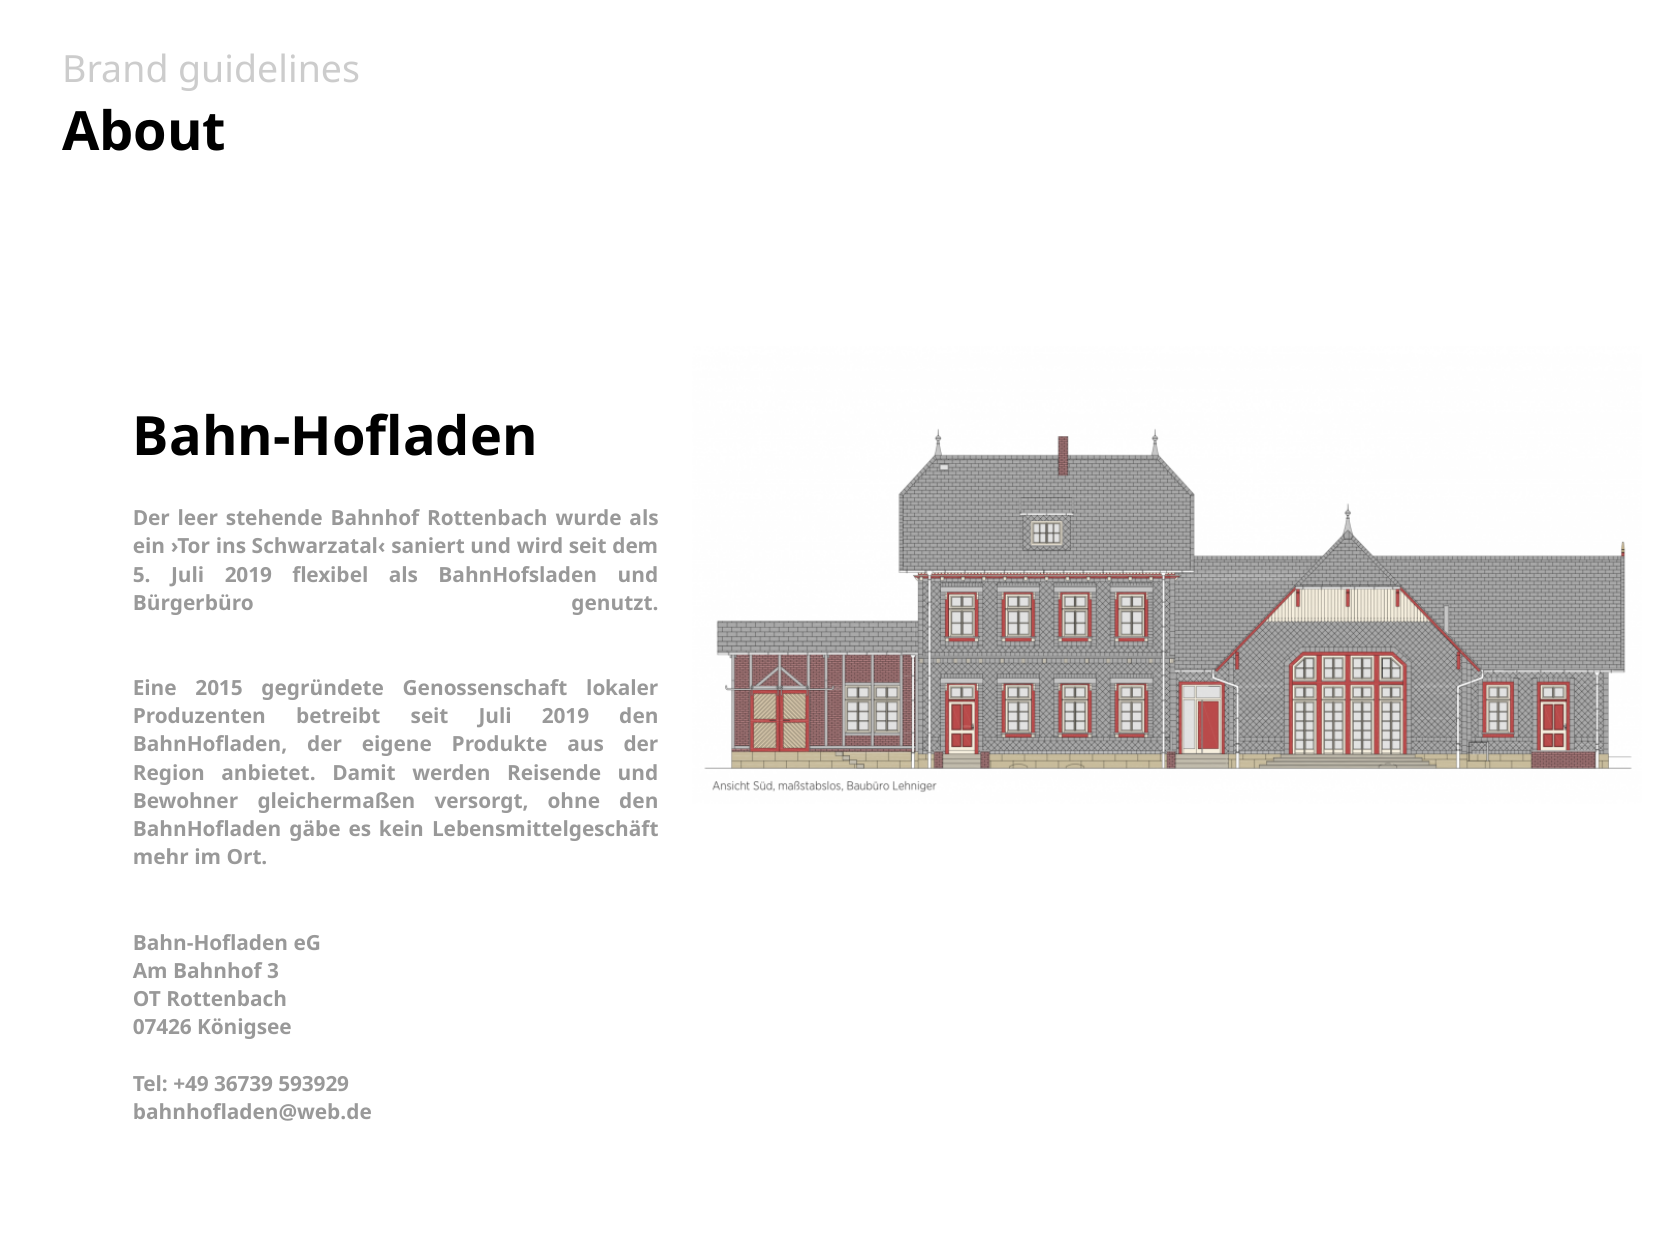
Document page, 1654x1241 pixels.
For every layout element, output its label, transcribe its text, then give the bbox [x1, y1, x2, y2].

picture [692, 346, 1642, 804]
text_box About [47, 85, 508, 166]
text_box Bahn-Hofladen [118, 389, 579, 470]
text_box Brand guidelines [47, 34, 508, 85]
text_box Der leer stehende Bahnhof Rottenbach wurde als ein ›Tor ins Schwarzatal‹ saniert und wird seit dem 5. Juli 2019 flexibel als BahnHofsladen und Bürgerbüro genutzt. Eine 2015 gegründete Genossenschaft lokaler Produzenten betreibt seit Juli 2019 den BahnHofladen, der eigene Produkte aus der Region anbietet. Damit werden Reisende und Bewohner gleichermaßen versorgt, ohne den BahnHofladen gäbe es kein Lebensmittelgeschäft mehr im Ort. Bahn-Hofladen eG Am Bahnhof 3 OT Rottenbach 07426 Königsee Tel: +49 36739 593929 bahnhofladen@web.de [118, 496, 674, 1011]
